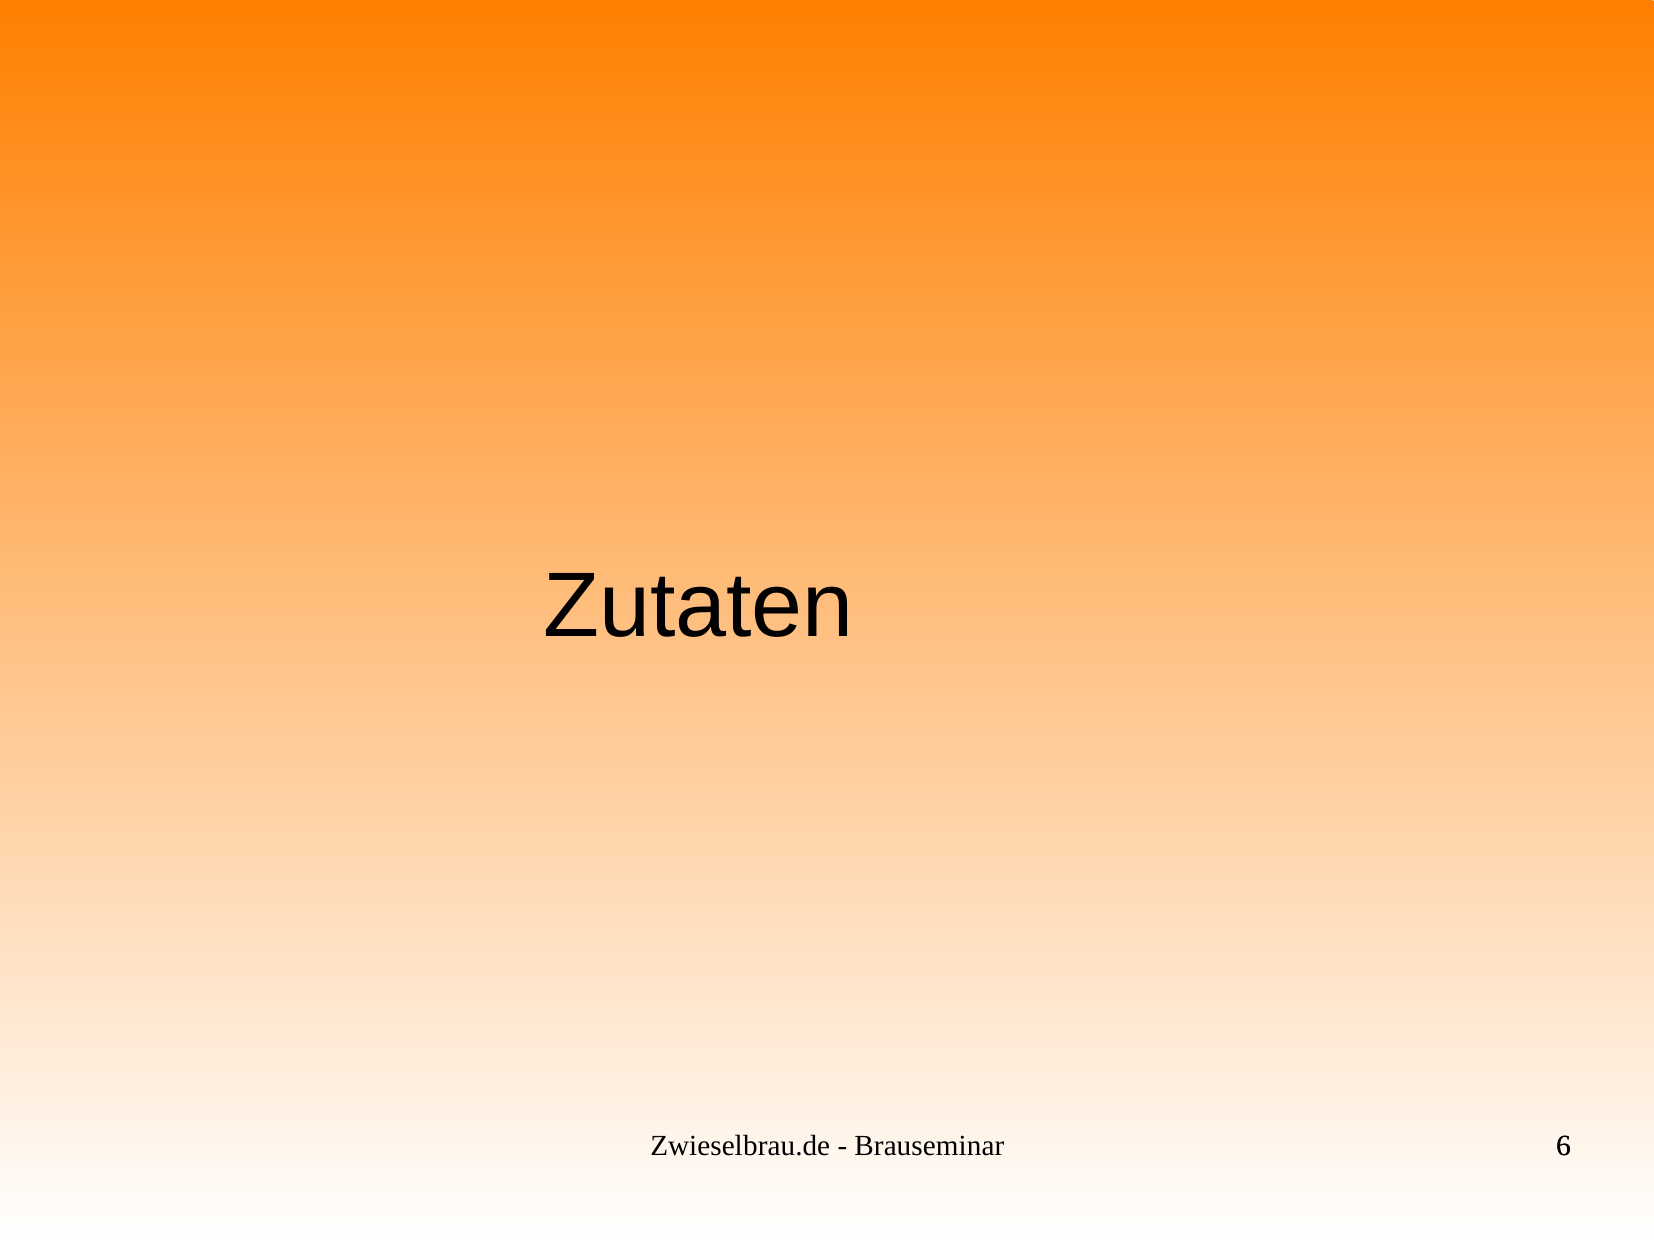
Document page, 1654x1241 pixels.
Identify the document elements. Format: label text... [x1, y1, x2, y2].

text_box <Foliennummer> [1185, 1129, 1571, 1216]
title Zutaten [543, 501, 1182, 709]
text_box [212, 256, 1489, 1063]
